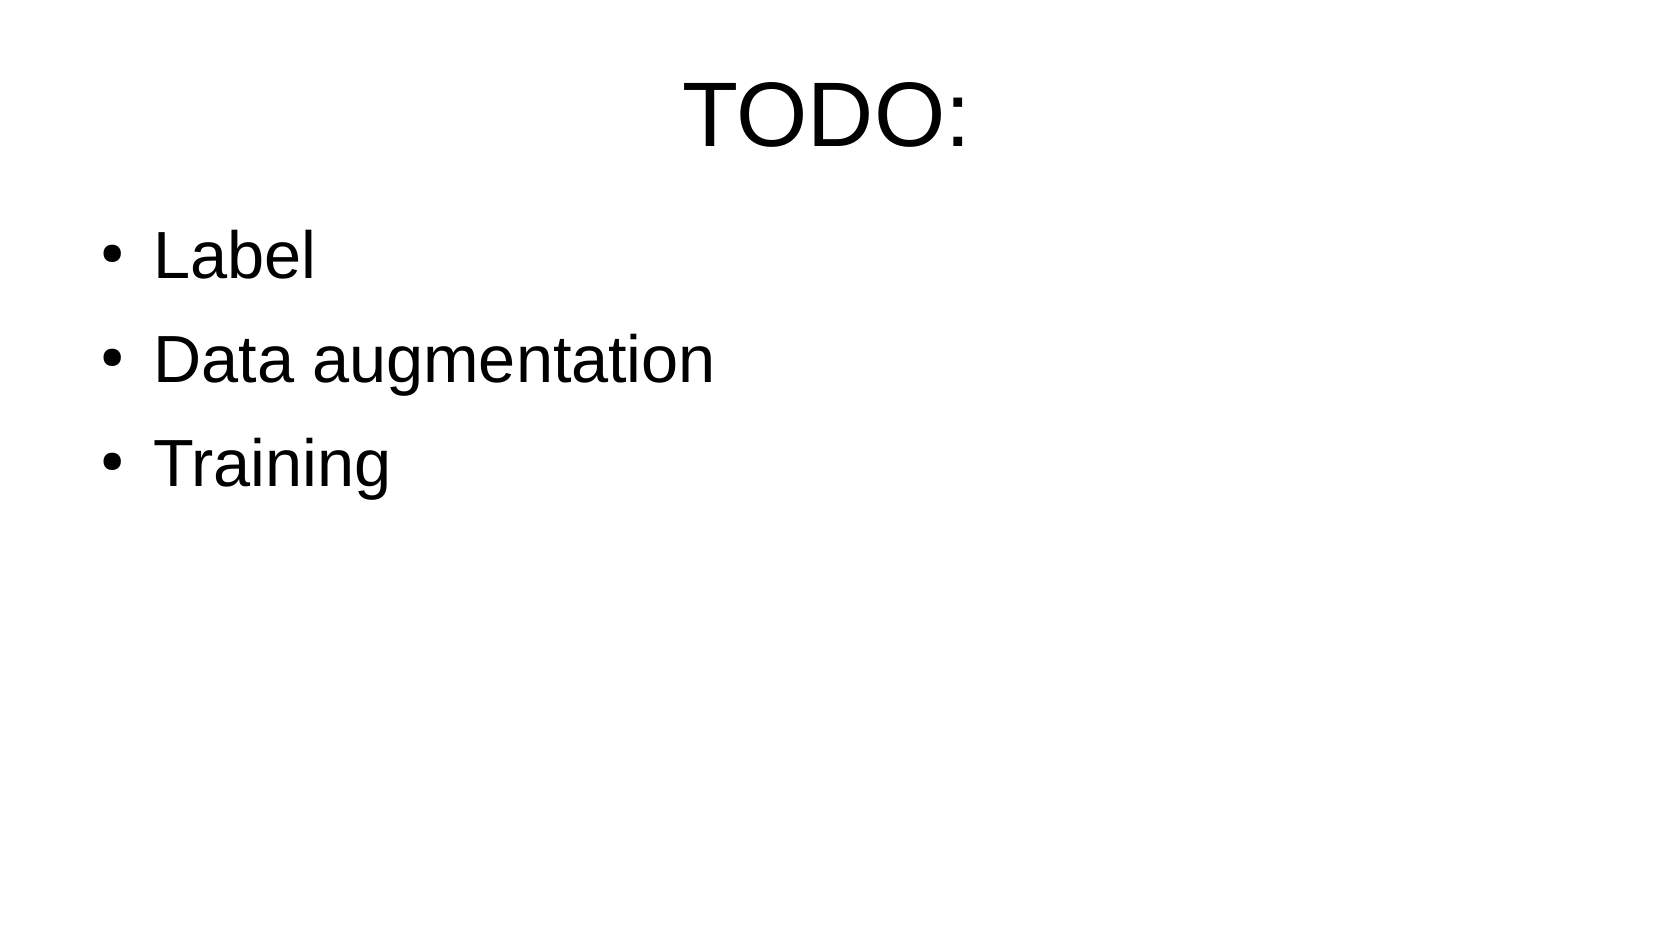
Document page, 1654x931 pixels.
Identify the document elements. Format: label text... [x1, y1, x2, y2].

list Label Data augmentation Training [82, 217, 1291, 758]
title TODO: [82, 37, 1571, 193]
